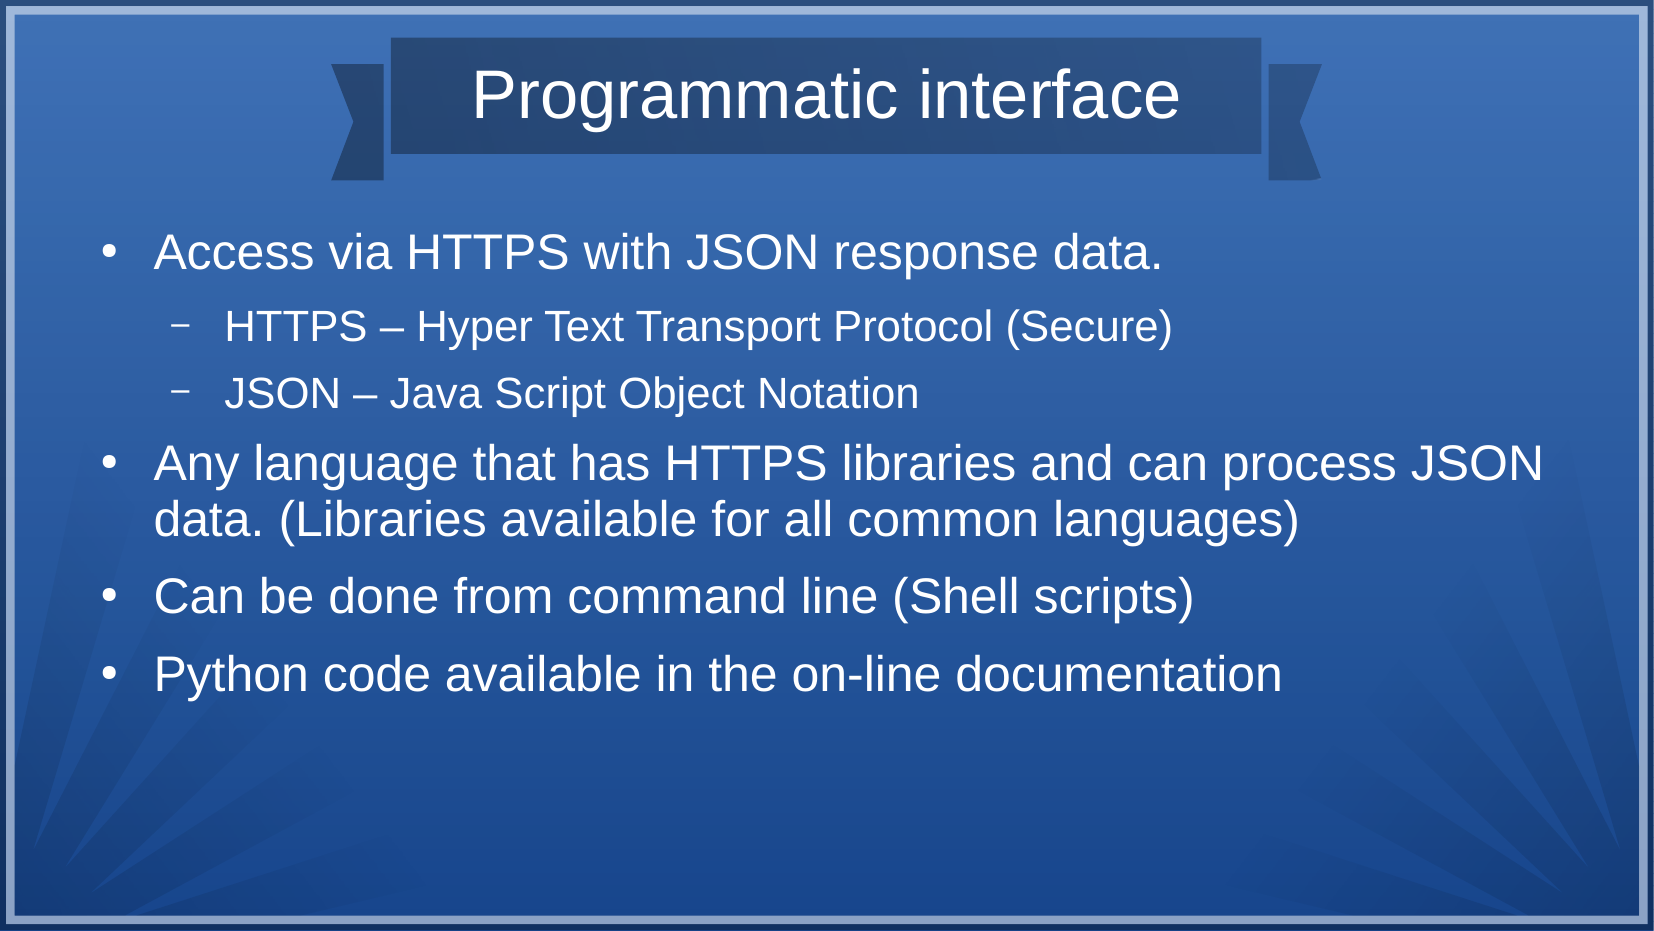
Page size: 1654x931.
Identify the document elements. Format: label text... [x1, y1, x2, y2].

list Access via HTTPS with JSON response data. HTTPS – Hyper Text Transport Protocol (Secure) JSON – Java Script Object Notation Any language that has HTTPS libraries and can process JSON data. (Libraries available for all common languages) Can be done from command line (Shell scripts) Python code available in the on-line documentation [82, 224, 1571, 848]
title Programmatic interface [389, 35, 1264, 154]
